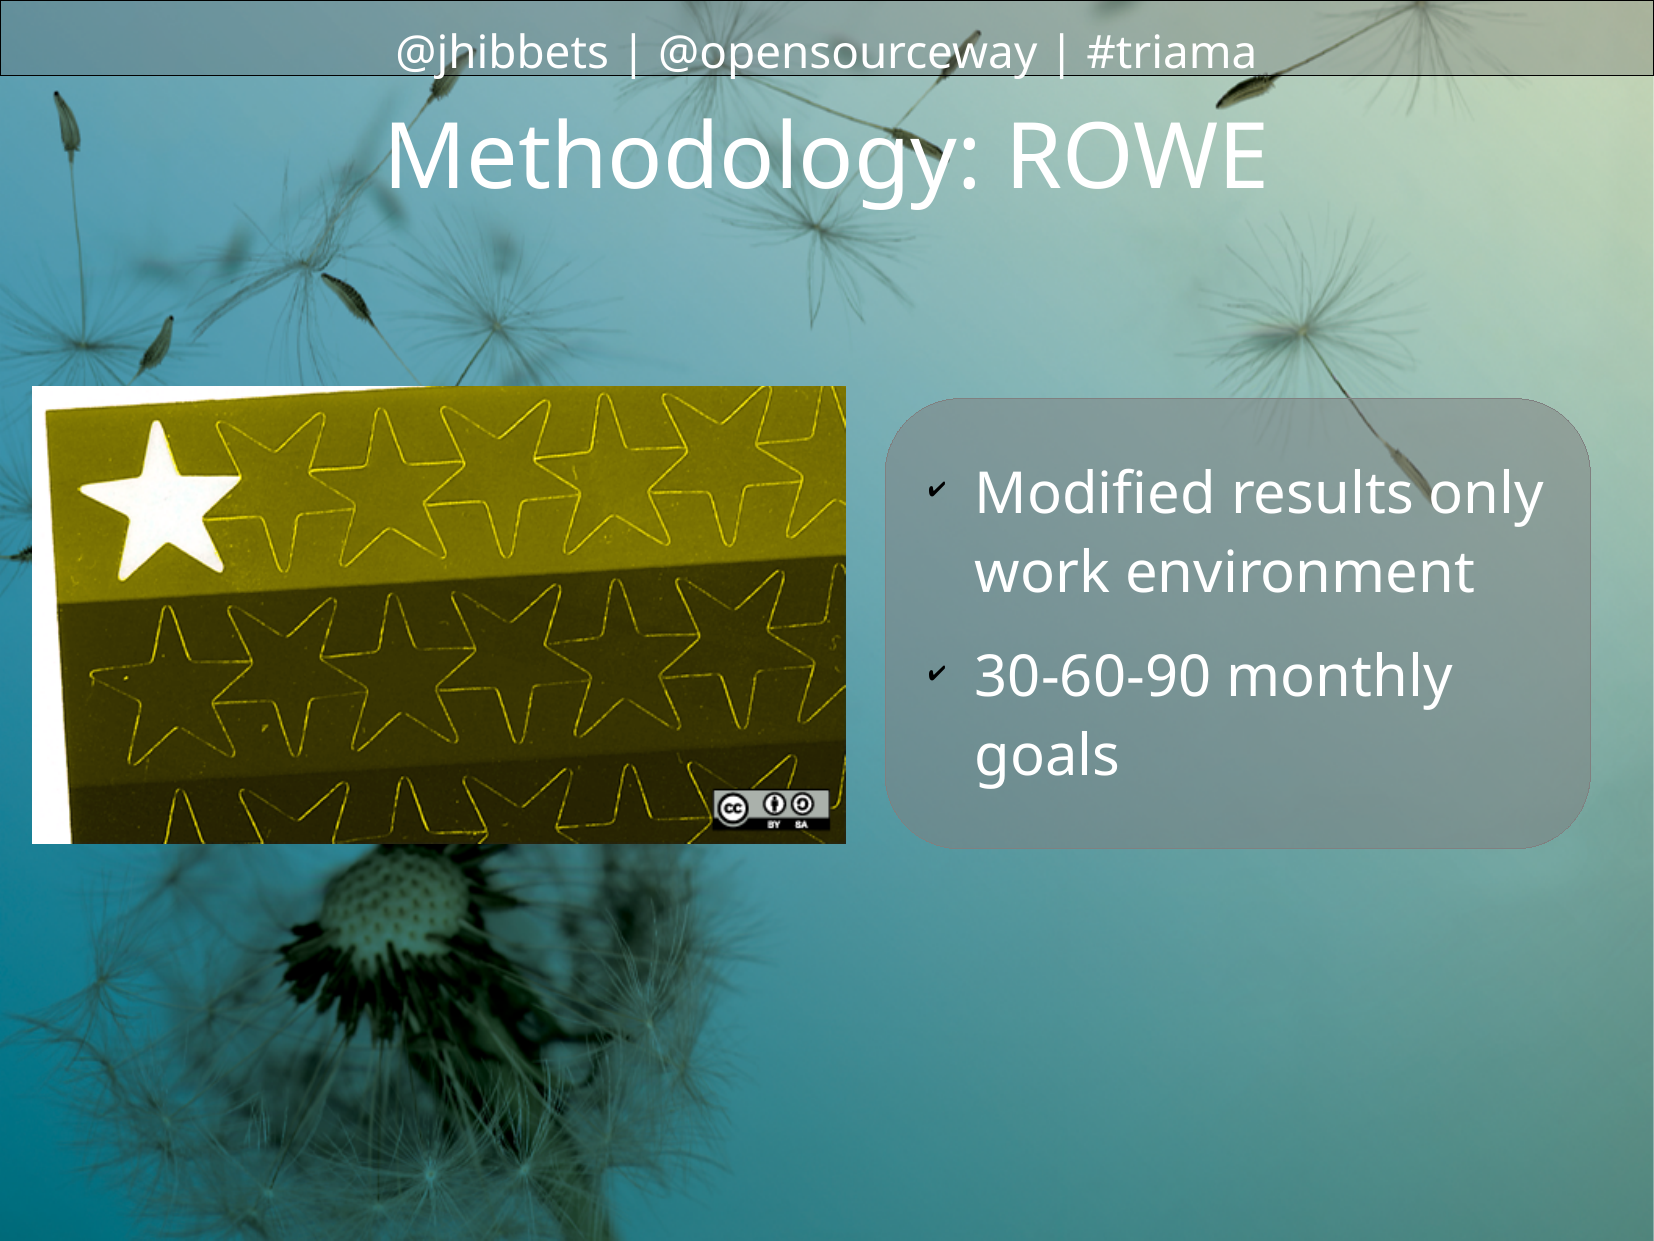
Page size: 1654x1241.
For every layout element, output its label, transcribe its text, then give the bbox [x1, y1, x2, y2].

list Modified results only work environment 30-60-90 monthly goals [913, 451, 1551, 855]
picture [0, 76, 1654, 1241]
title Methodology: ROWE [82, 49, 1571, 257]
text_box [885, 398, 1591, 840]
